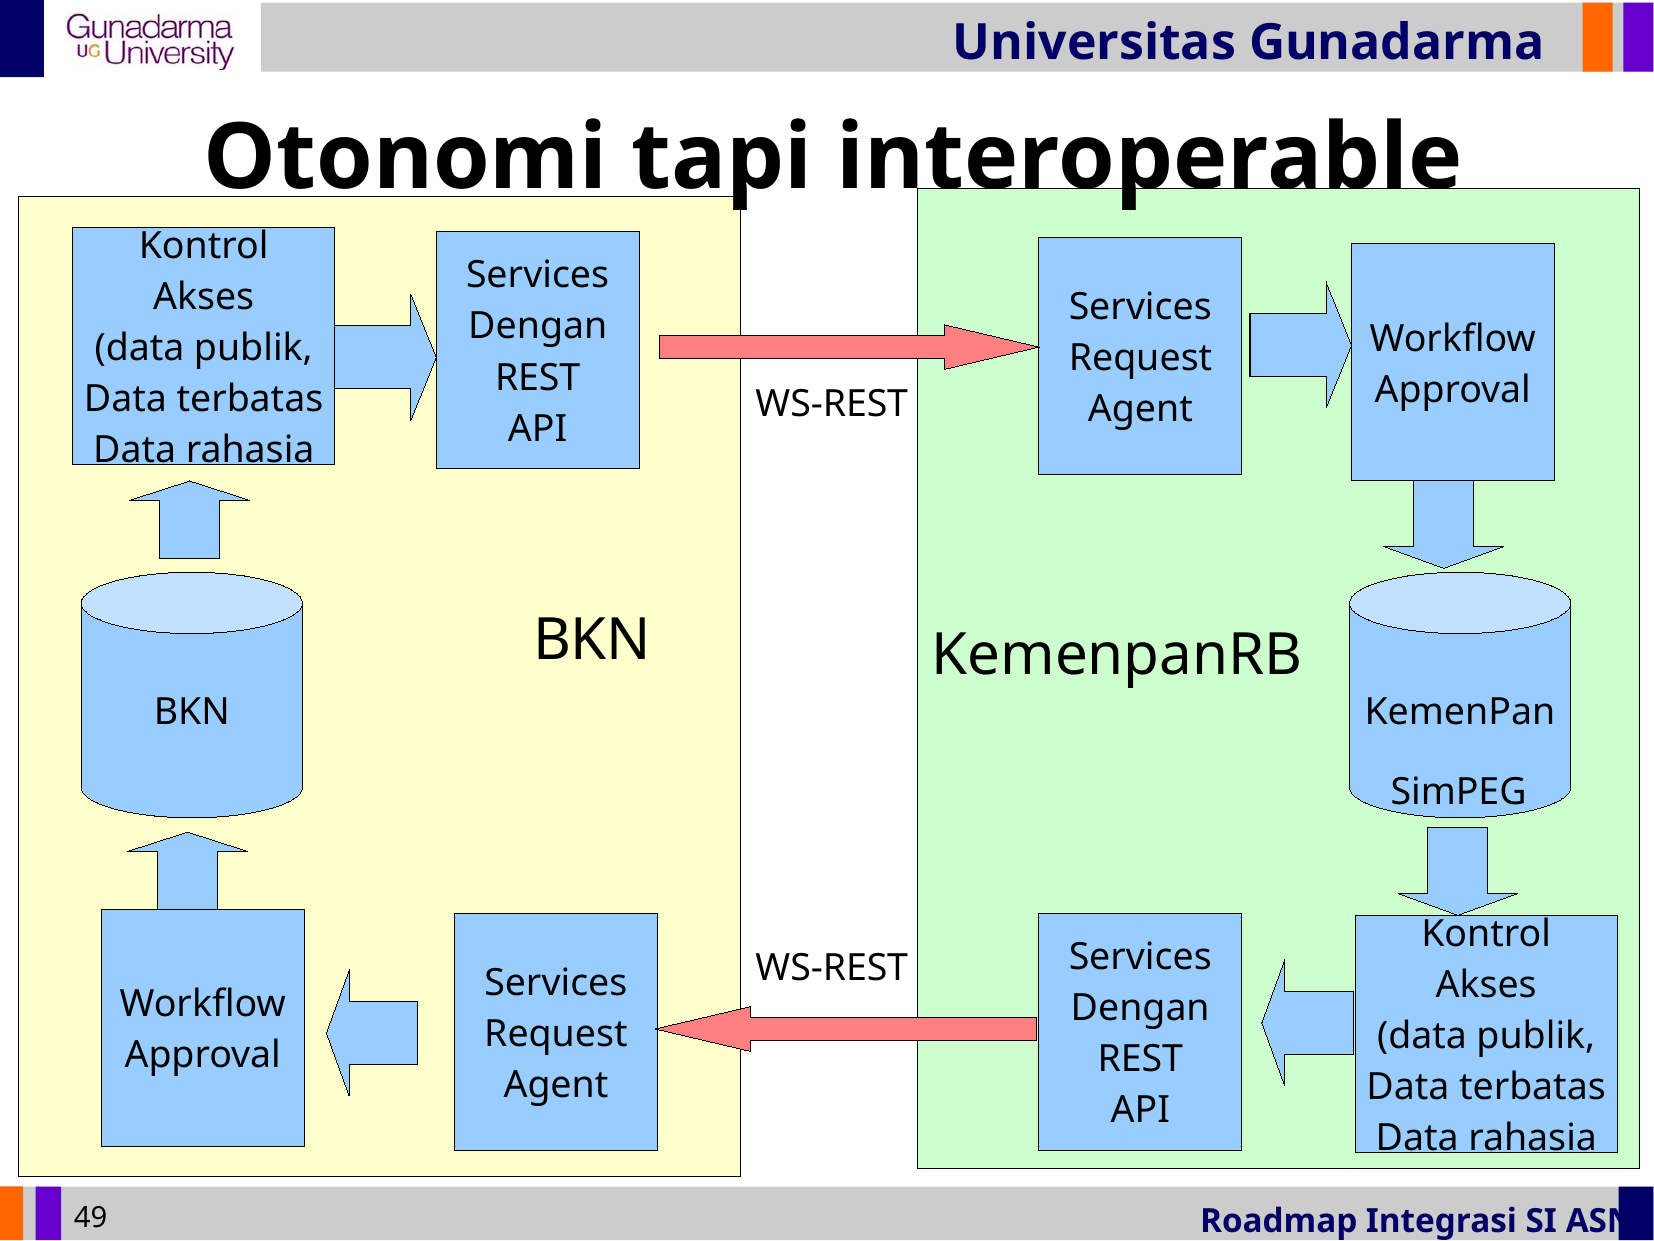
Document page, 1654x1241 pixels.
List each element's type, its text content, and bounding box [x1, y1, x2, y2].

text_box Kontrol Akses (data publik, Data terbatas Data rahasia [72, 227, 335, 465]
text_box BKN [518, 589, 721, 745]
text_box Services Dengan REST API [1038, 913, 1242, 1151]
picture [65, 0, 235, 70]
text_box SimPEG [1375, 756, 1550, 817]
text_box Services Dengan REST API [436, 231, 640, 469]
title Otonomi tapi interoperable [77, 90, 1591, 217]
text_box KemenPan [1349, 606, 1571, 807]
text_box WS-REST [740, 369, 944, 430]
text_box Kontrol Akses (data publik, Data terbatas Data rahasia [1355, 915, 1618, 1153]
text_box Services Request Agent [454, 913, 658, 1151]
text_box [18, 188, 1640, 1177]
text_box WS-REST [740, 933, 944, 994]
text_box Workflow Approval [1351, 243, 1555, 481]
text_box Workflow Approval [101, 909, 305, 1147]
text_box BKN [81, 606, 303, 818]
text_box Services Request Agent [1038, 237, 1242, 475]
text_box KemenpanRB [917, 604, 1333, 690]
